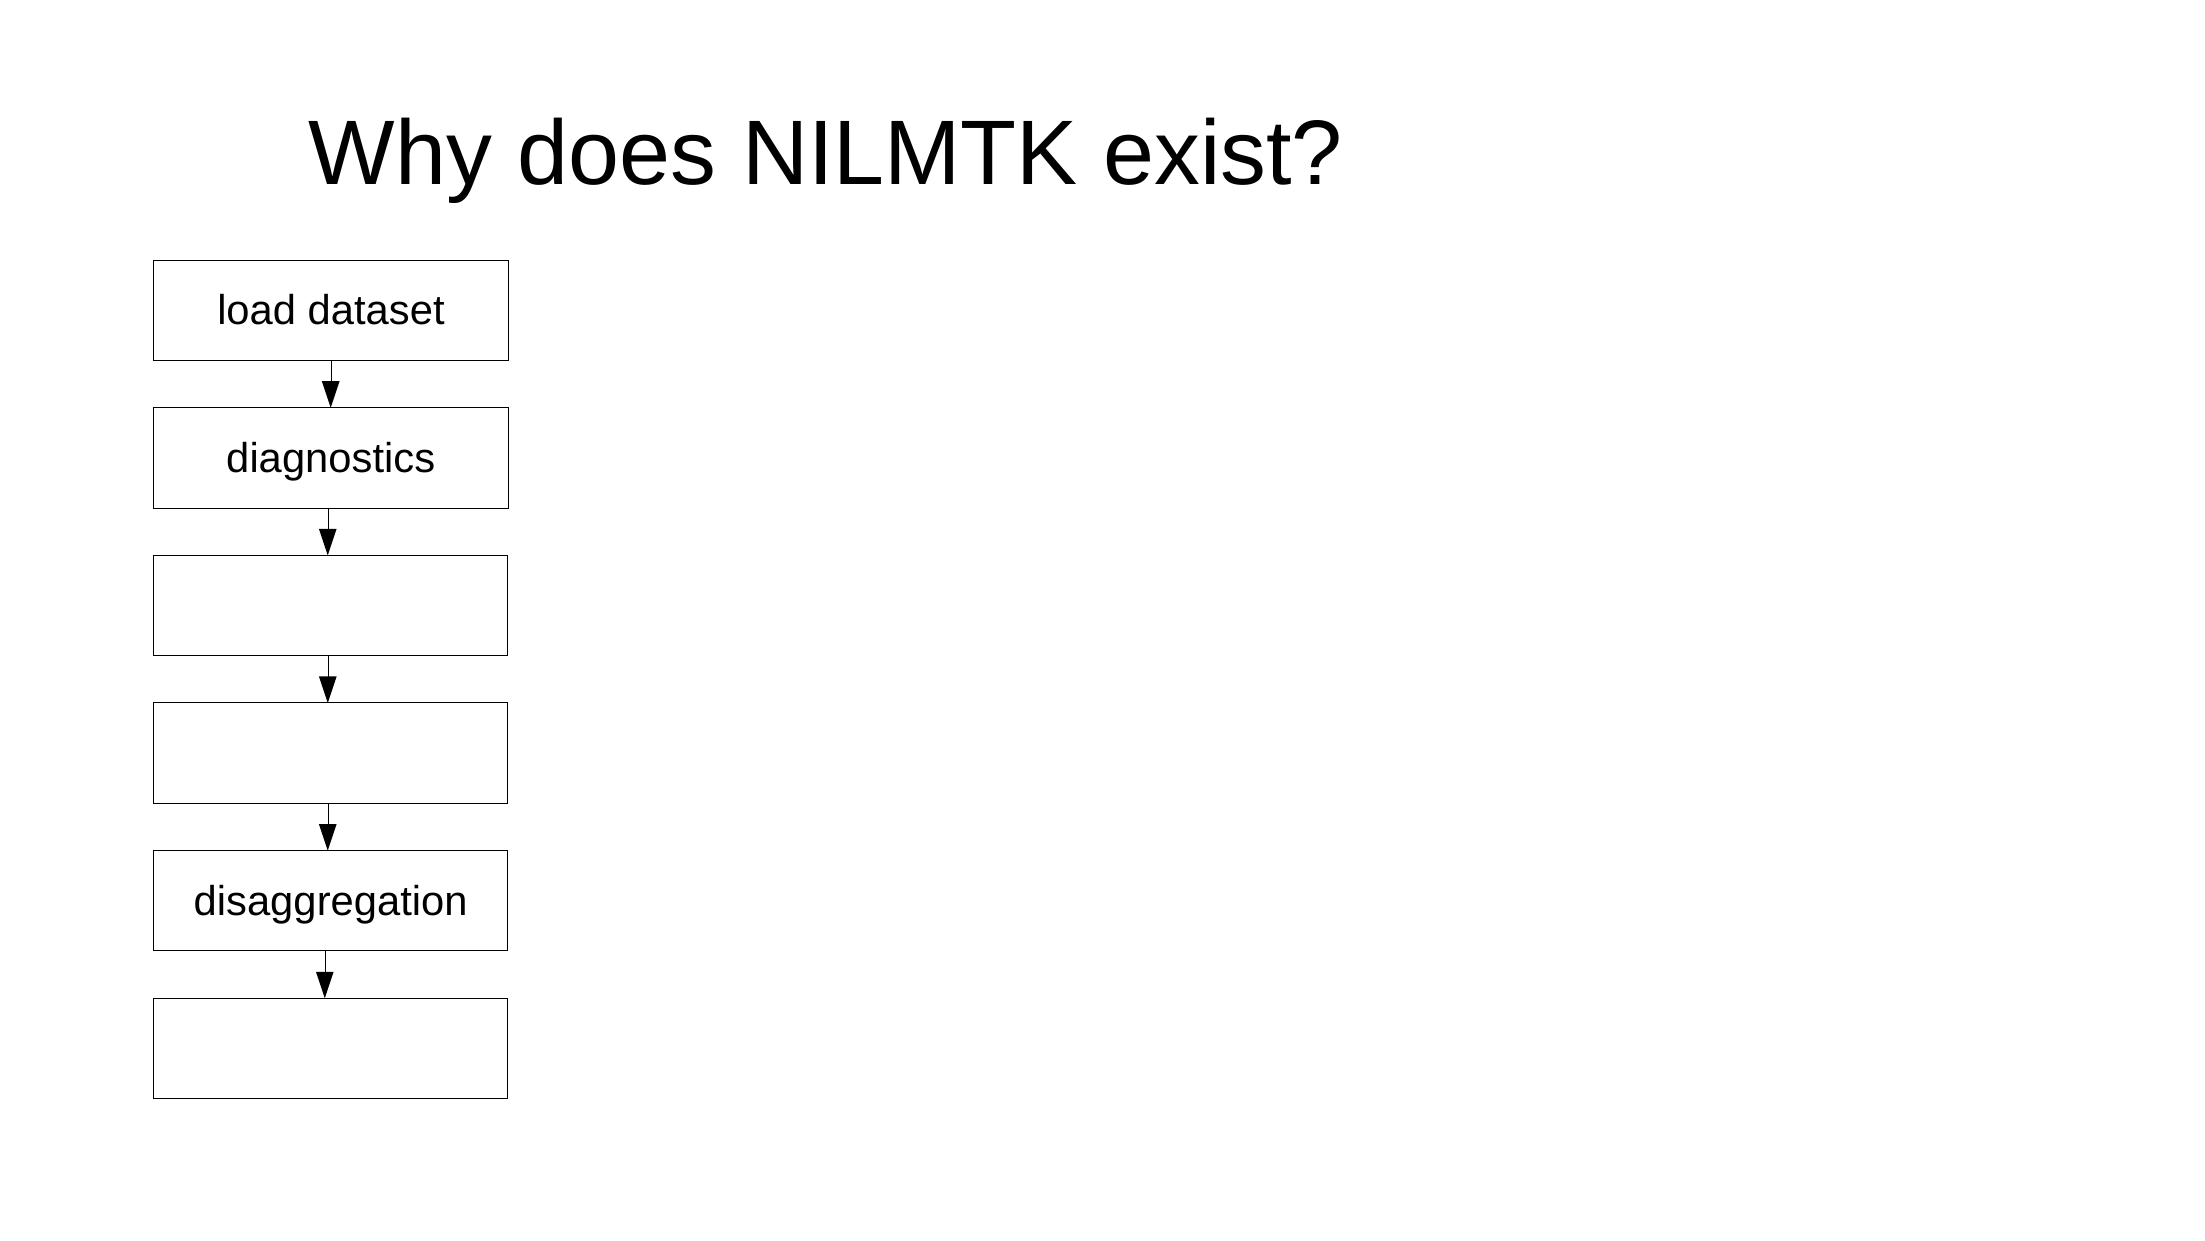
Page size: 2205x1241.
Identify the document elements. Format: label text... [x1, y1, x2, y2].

text_box [153, 702, 508, 804]
text_box diagnostics [153, 407, 509, 509]
text_box [153, 998, 508, 1099]
text_box [153, 555, 508, 656]
title Why does NILMTK exist? [82, 49, 1571, 257]
text_box load dataset [153, 260, 509, 361]
text_box disaggregation [153, 850, 508, 951]
